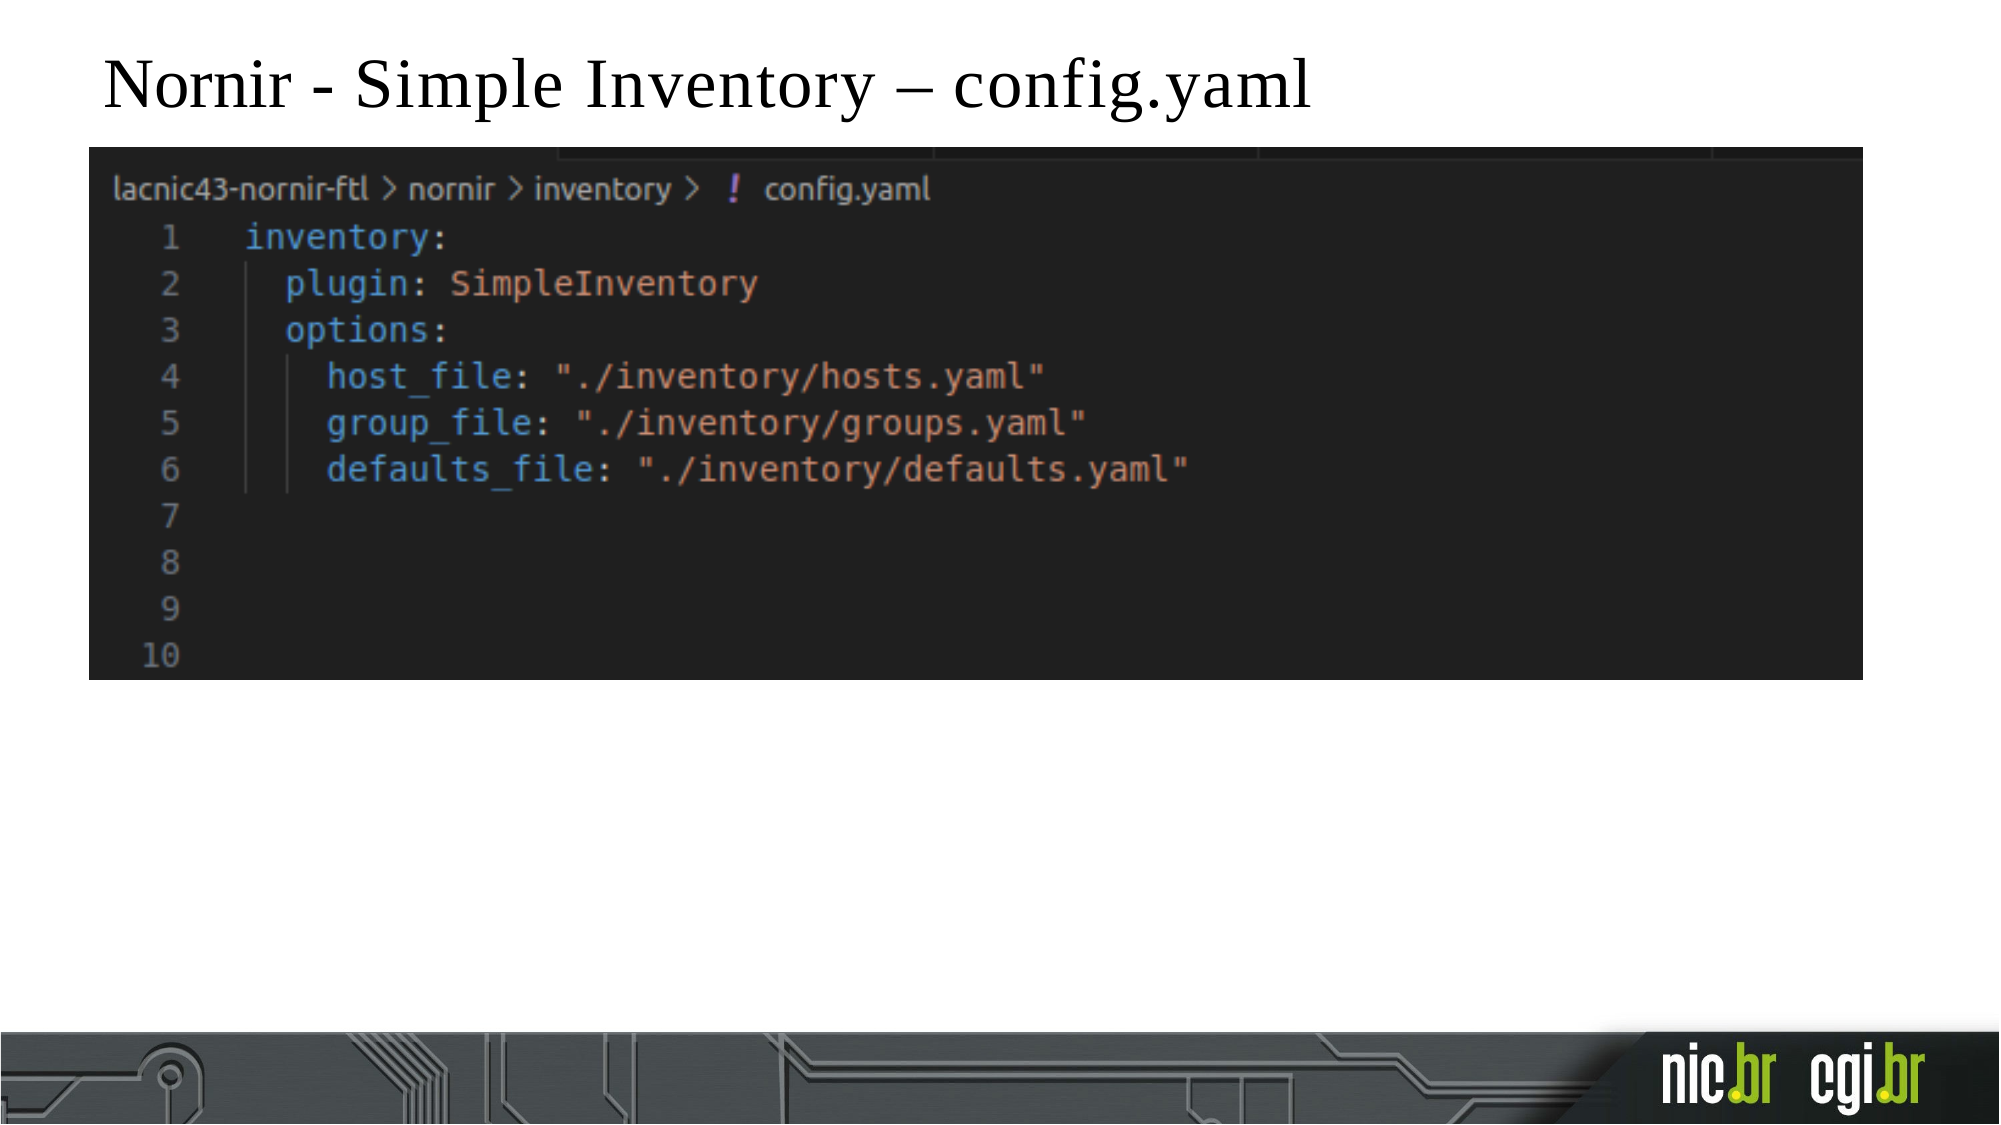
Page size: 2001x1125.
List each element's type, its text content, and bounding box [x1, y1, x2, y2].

picture [0, 0, 1999, 1124]
title Nornir - Simple Inventory – config.yaml [78, 36, 1923, 122]
